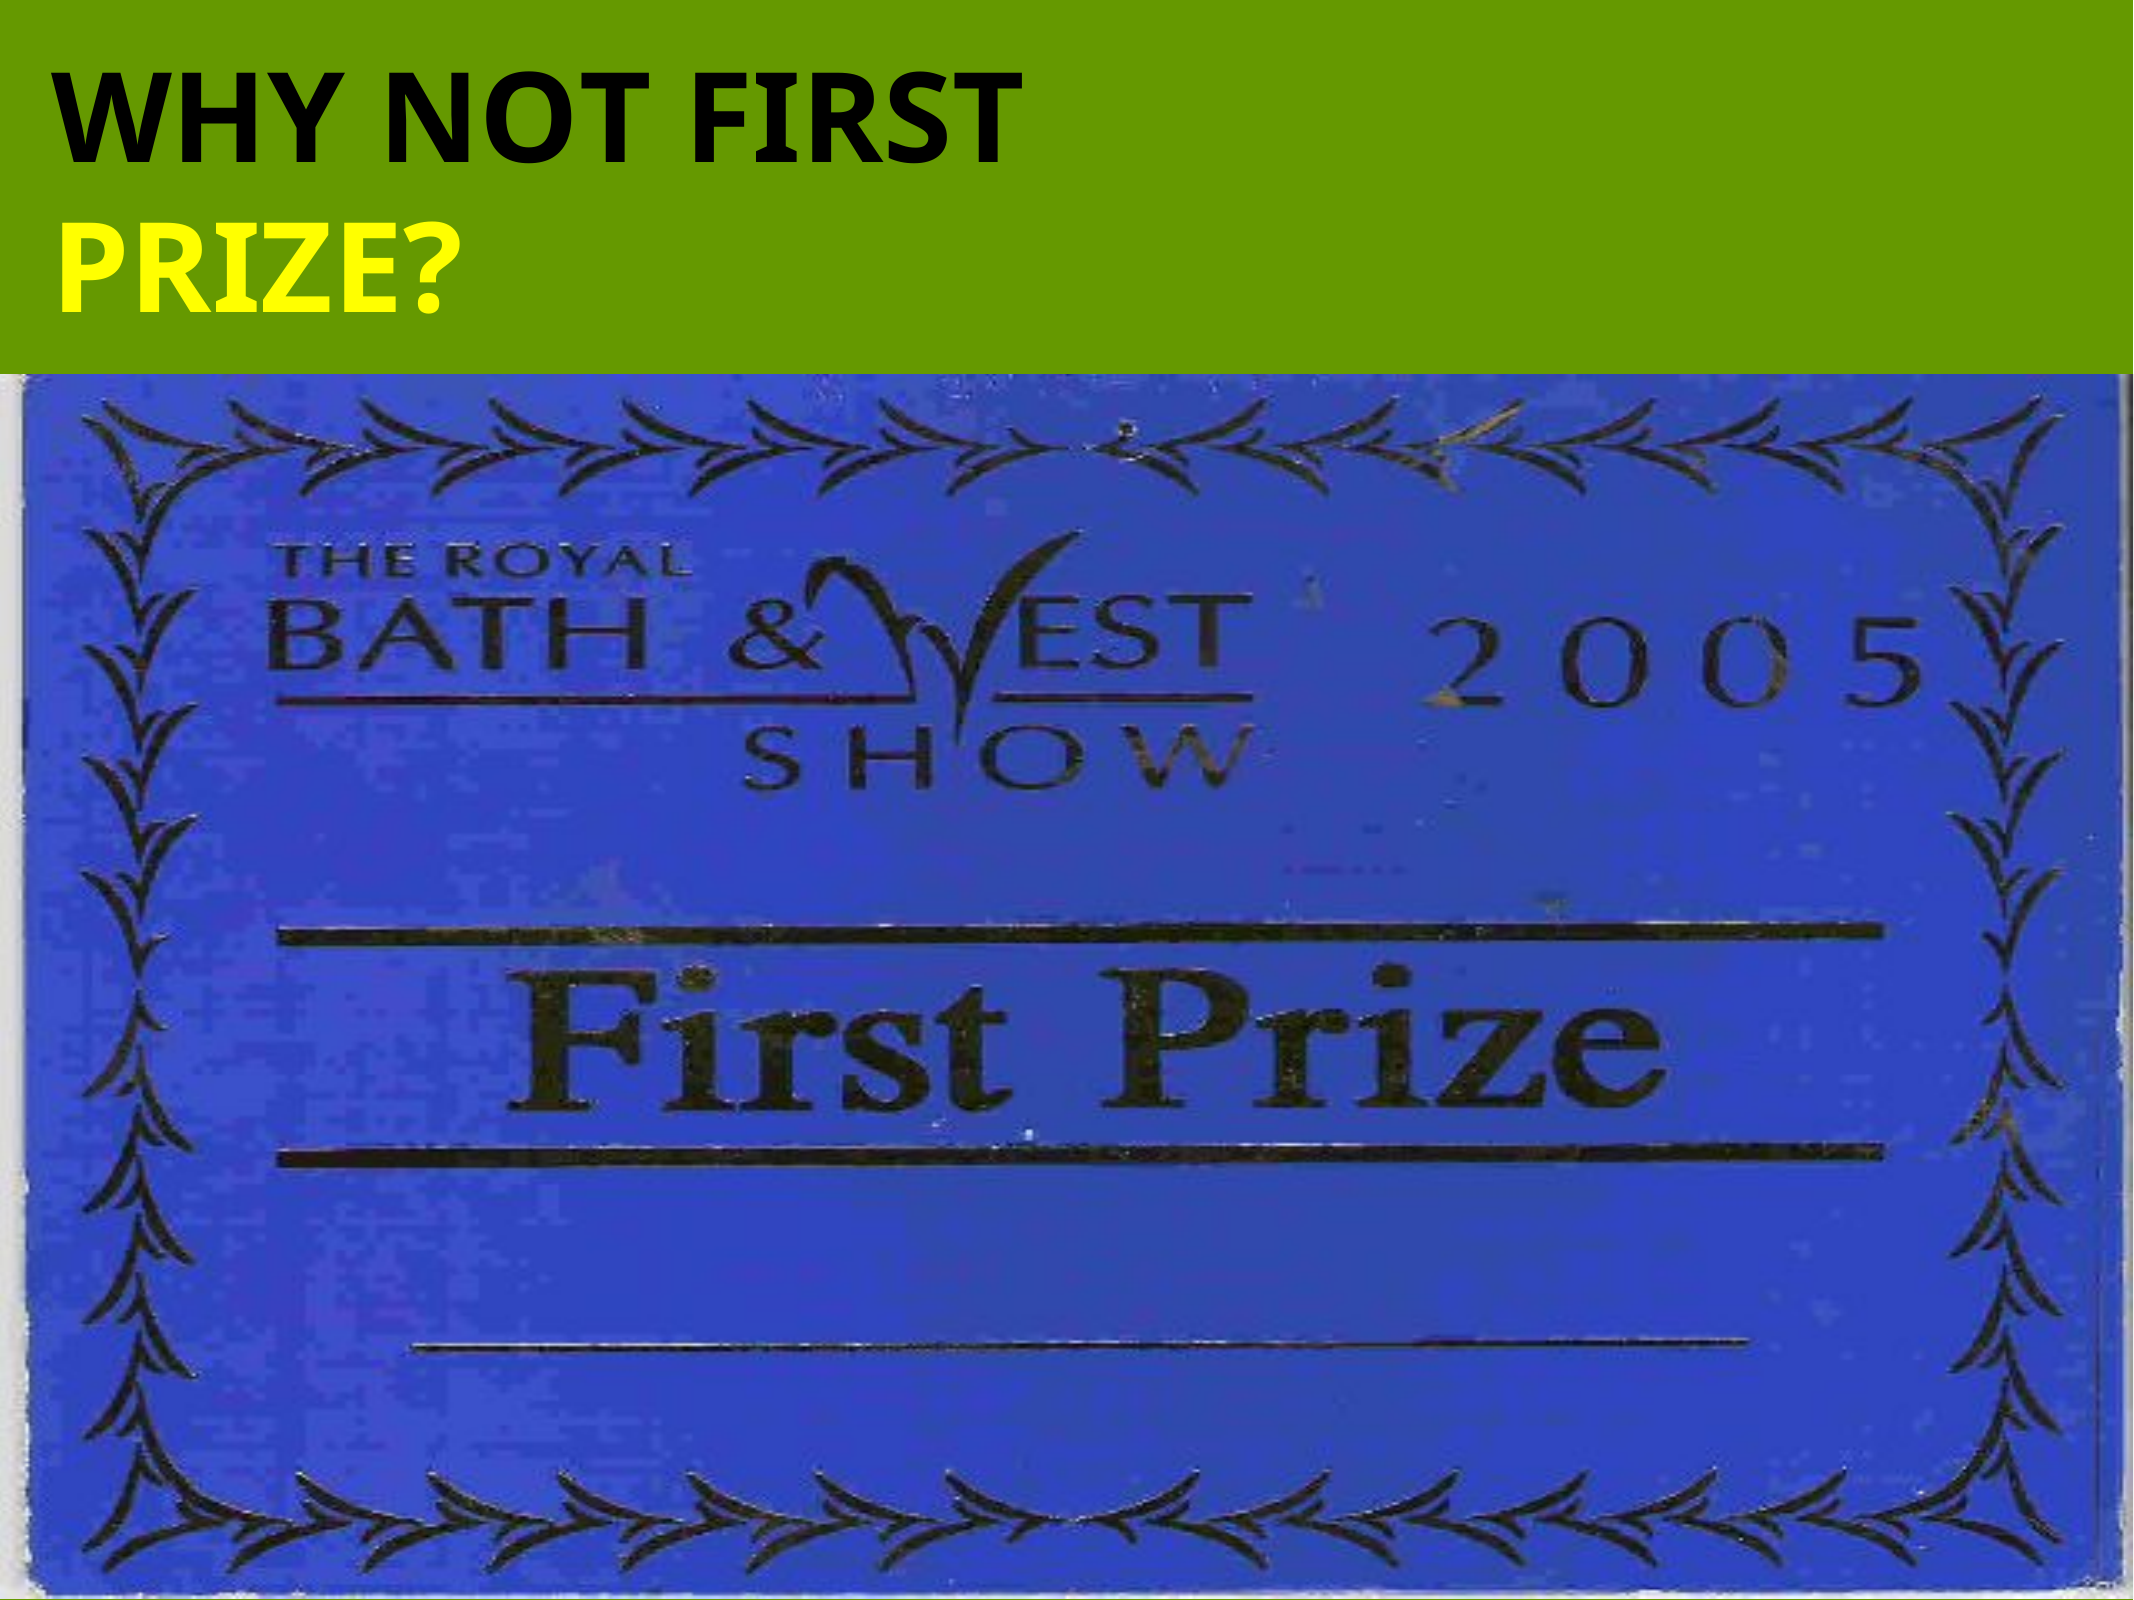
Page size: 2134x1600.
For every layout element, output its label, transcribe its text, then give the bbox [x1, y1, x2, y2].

picture [0, 374, 2134, 1599]
text_box WHY NOT FIRST PRIZE? [41, 37, 2063, 374]
